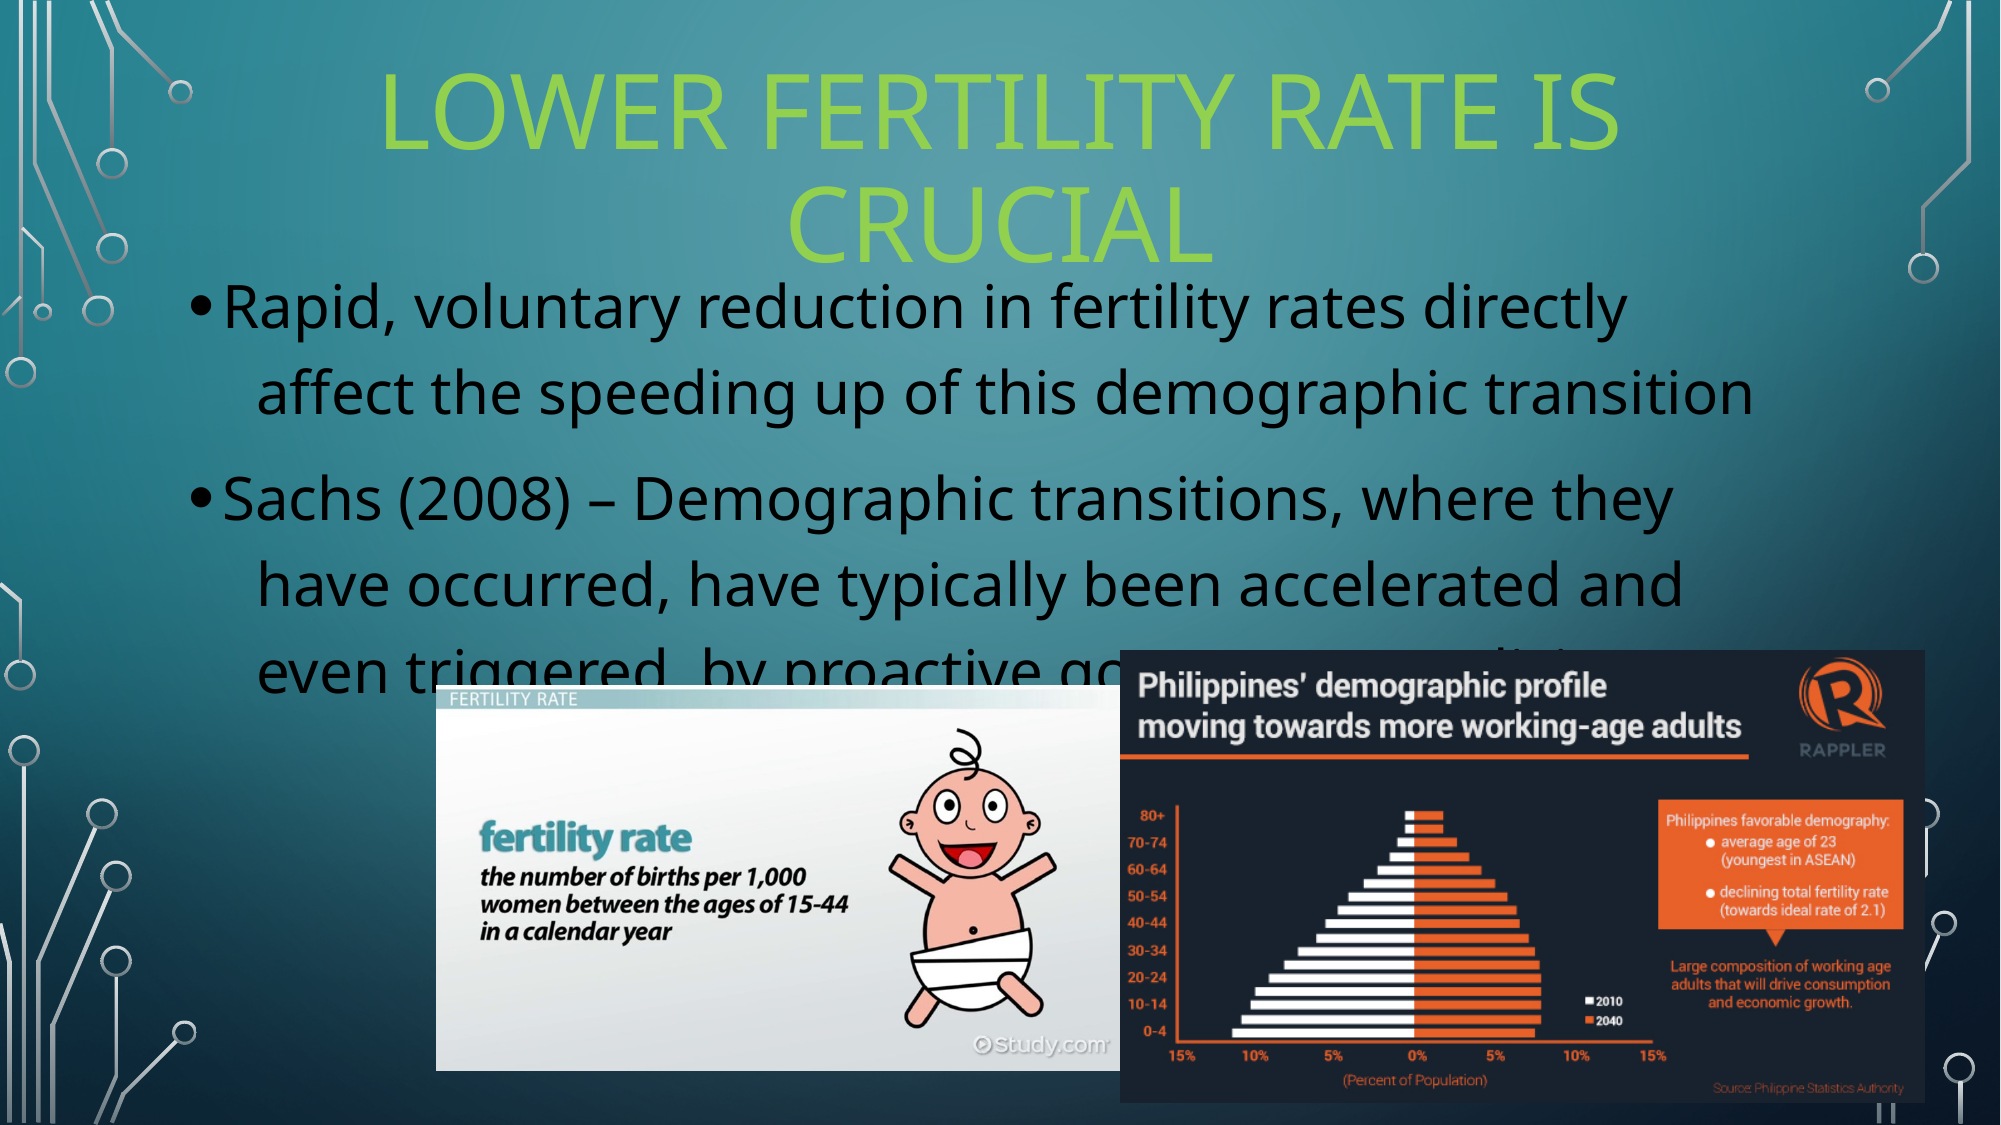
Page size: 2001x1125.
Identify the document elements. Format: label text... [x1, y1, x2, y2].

list Rapid, voluntary reduction in fertility rates directly affect the speeding up of this demographic transition Sachs (2008) – Demographic transitions, where they have occurred, have typically been accelerated and even triggered, by proactive government policies. [173, 246, 1799, 828]
picture [436, 650, 1925, 1103]
title LOWER FERTILITY RATE IS CRUCIAL [187, 50, 1813, 294]
